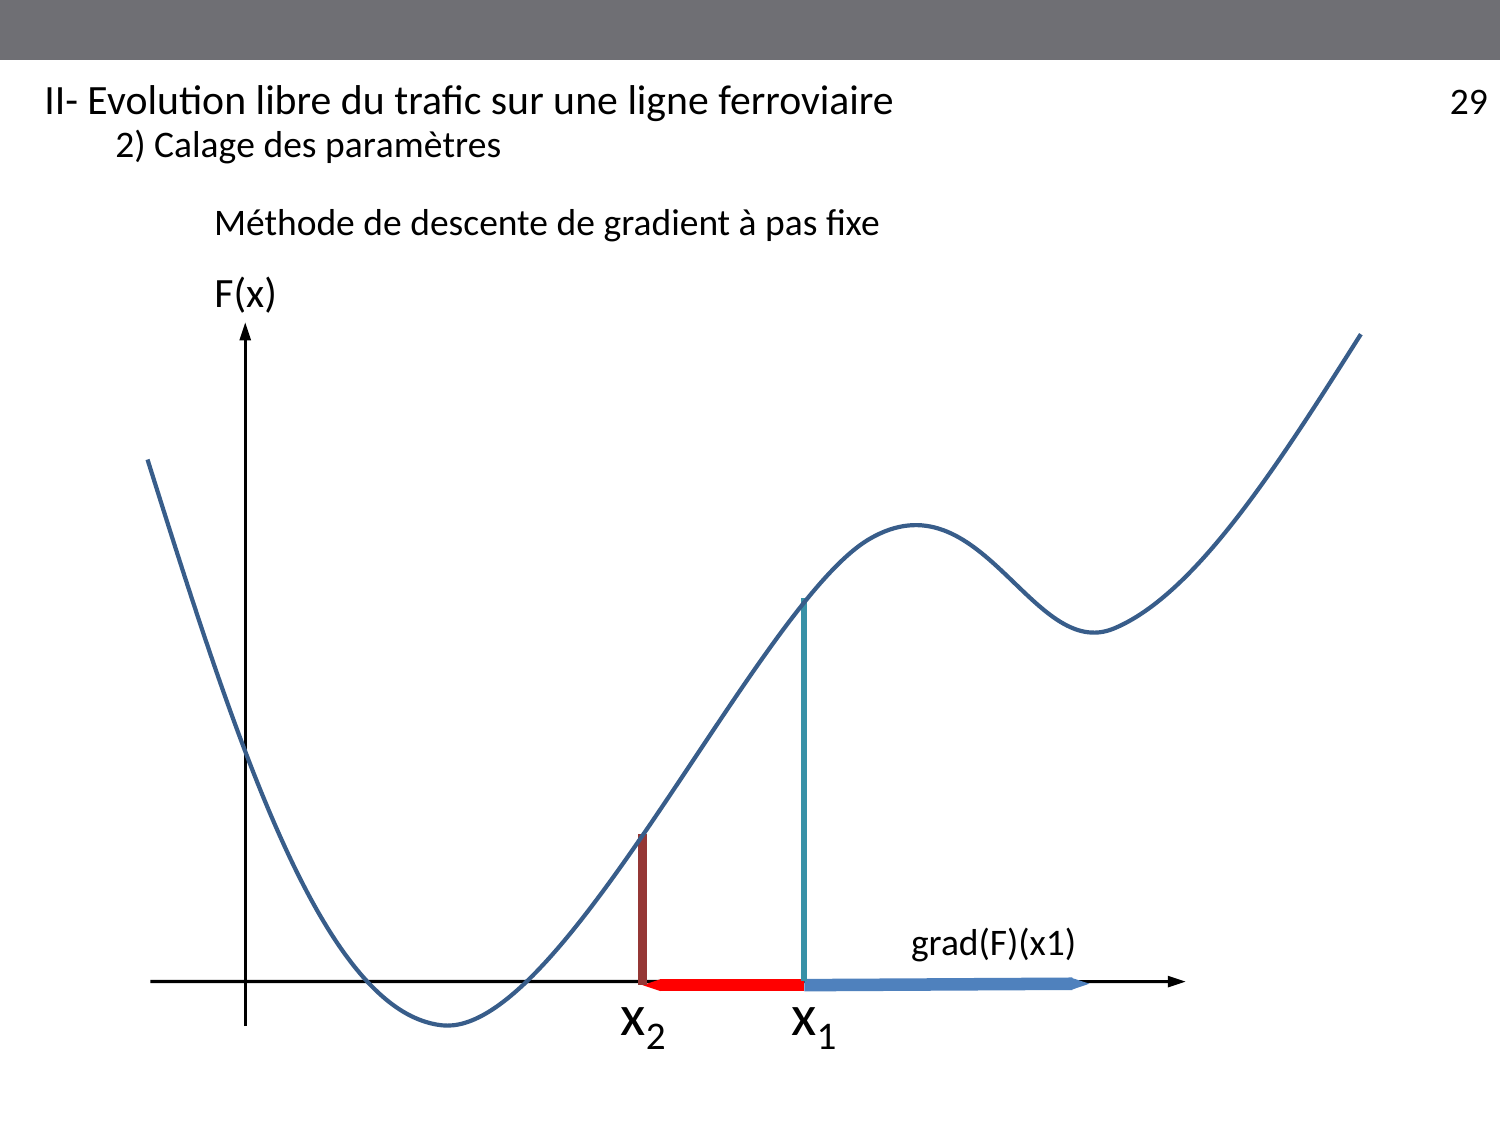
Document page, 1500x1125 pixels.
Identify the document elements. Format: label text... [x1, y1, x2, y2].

text_box x1 [776, 969, 851, 1047]
text_box 29 [1435, 69, 1500, 131]
text_box II- Evolution libre du trafic sur une ligne ferroviaire [29, 66, 951, 131]
text_box x2 [605, 969, 680, 1047]
text_box F(x) [199, 258, 292, 318]
text_box Méthode de descente de gradient à pas fixe [199, 190, 904, 251]
text_box grad(F)(x1) [895, 910, 1090, 966]
text_box 2) Calage des paramètres [100, 131, 522, 173]
